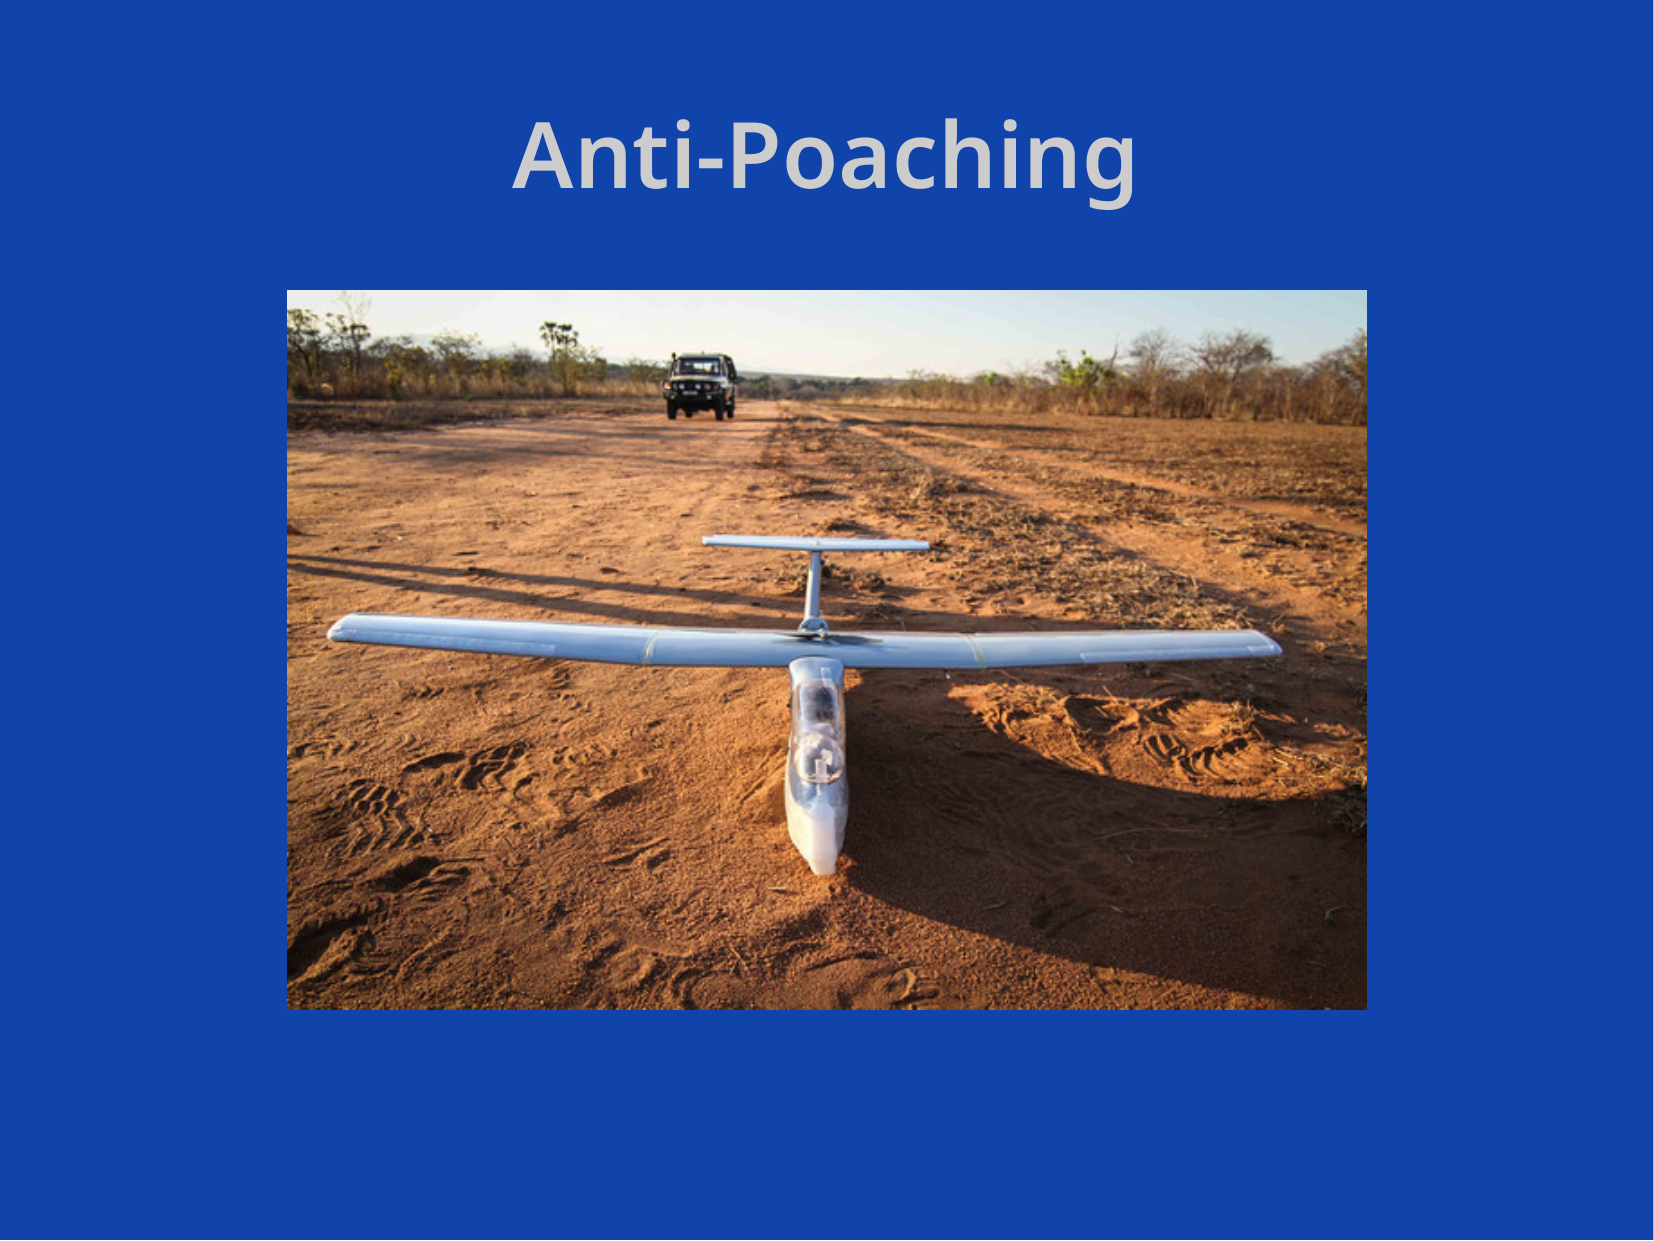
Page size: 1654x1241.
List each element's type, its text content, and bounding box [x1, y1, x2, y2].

title Anti-Poaching [82, 49, 1571, 257]
picture [287, 290, 1367, 1010]
